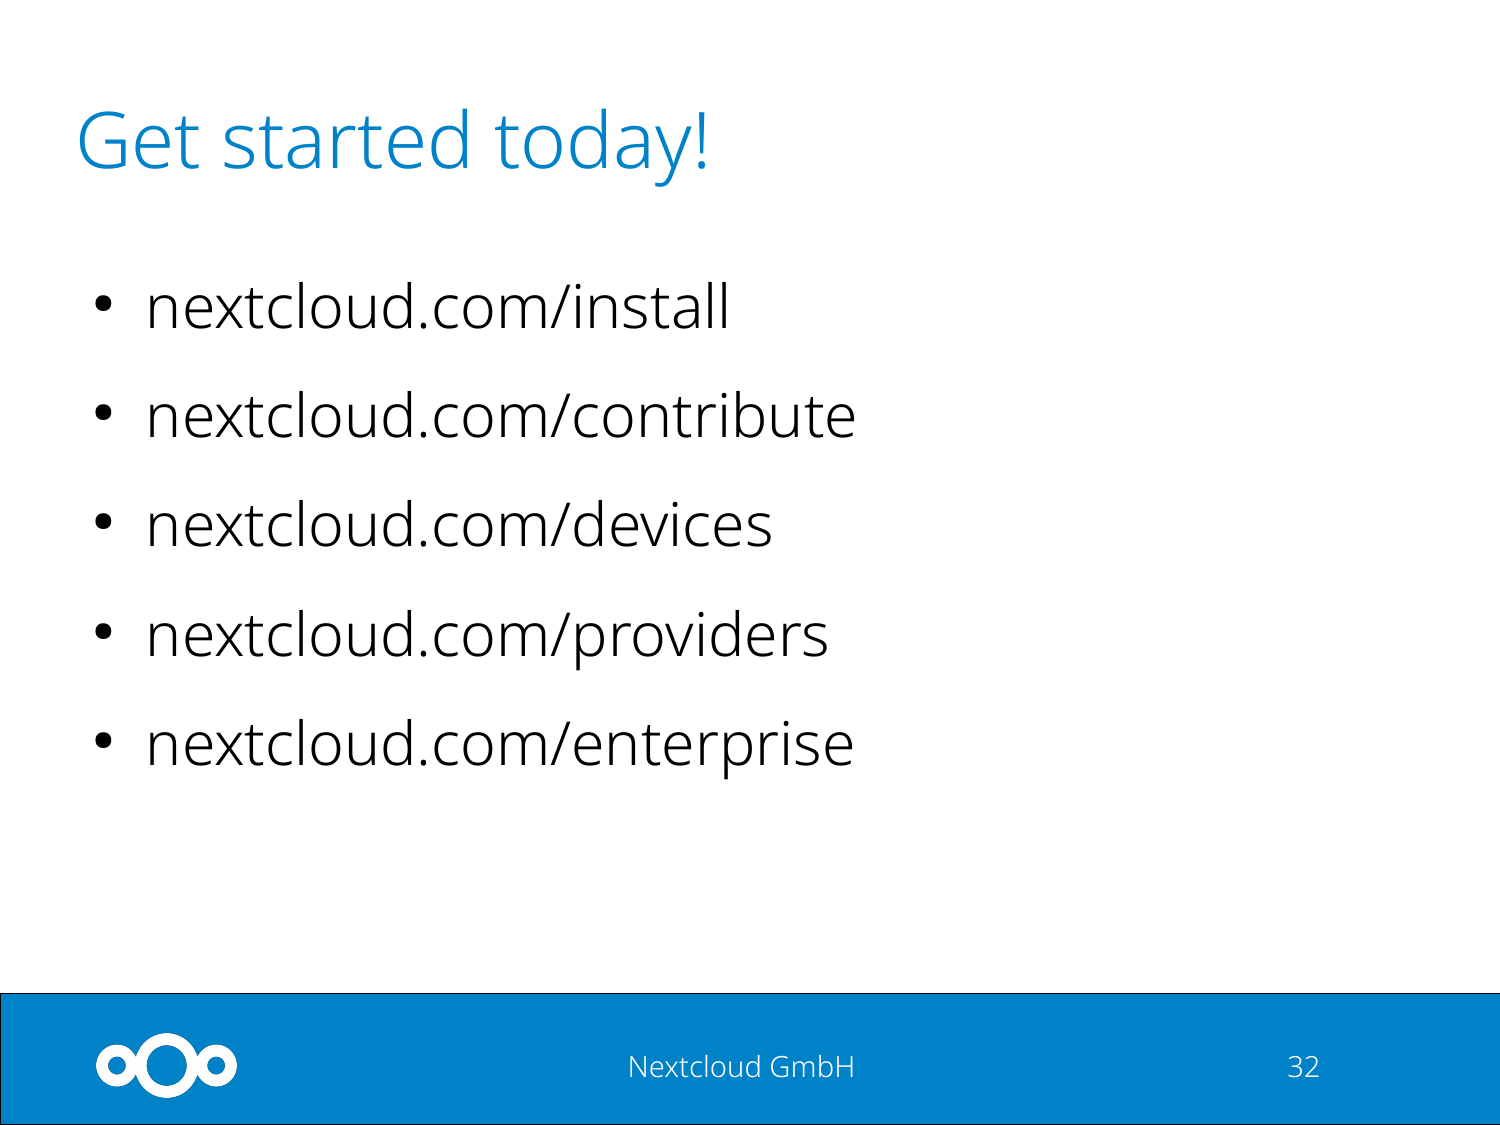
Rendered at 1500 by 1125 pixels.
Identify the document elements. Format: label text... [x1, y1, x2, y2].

title Get started today! [74, 44, 1425, 233]
list nextcloud.com/install nextcloud.com/contribute nextcloud.com/devices nextcloud.com/providers nextcloud.com/enterprise [74, 263, 1425, 916]
picture [96, 1033, 237, 1098]
